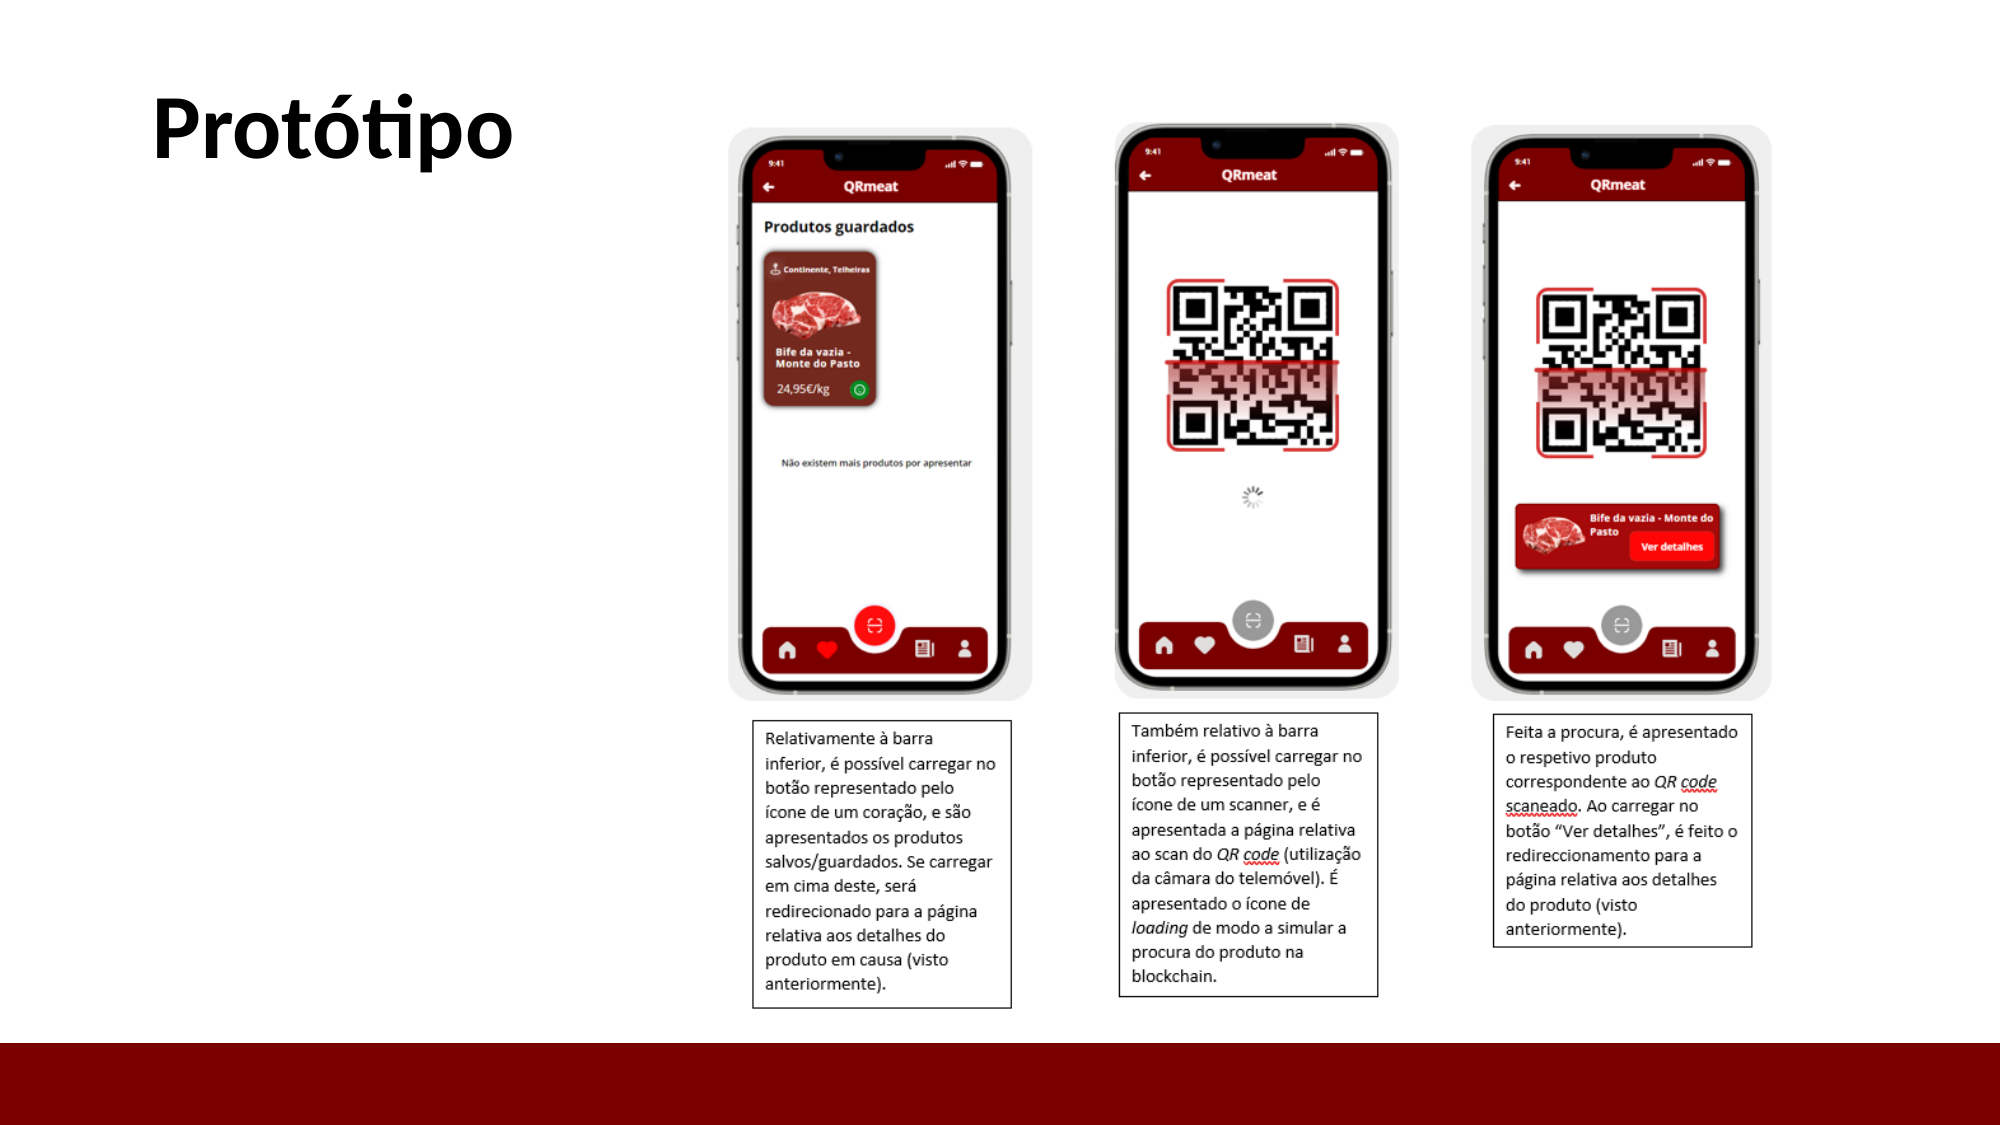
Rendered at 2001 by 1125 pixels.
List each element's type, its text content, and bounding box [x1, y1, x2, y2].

text_box [0, 1043, 2000, 1125]
title Protótipo [137, 20, 1863, 238]
picture [699, 106, 1787, 1019]
